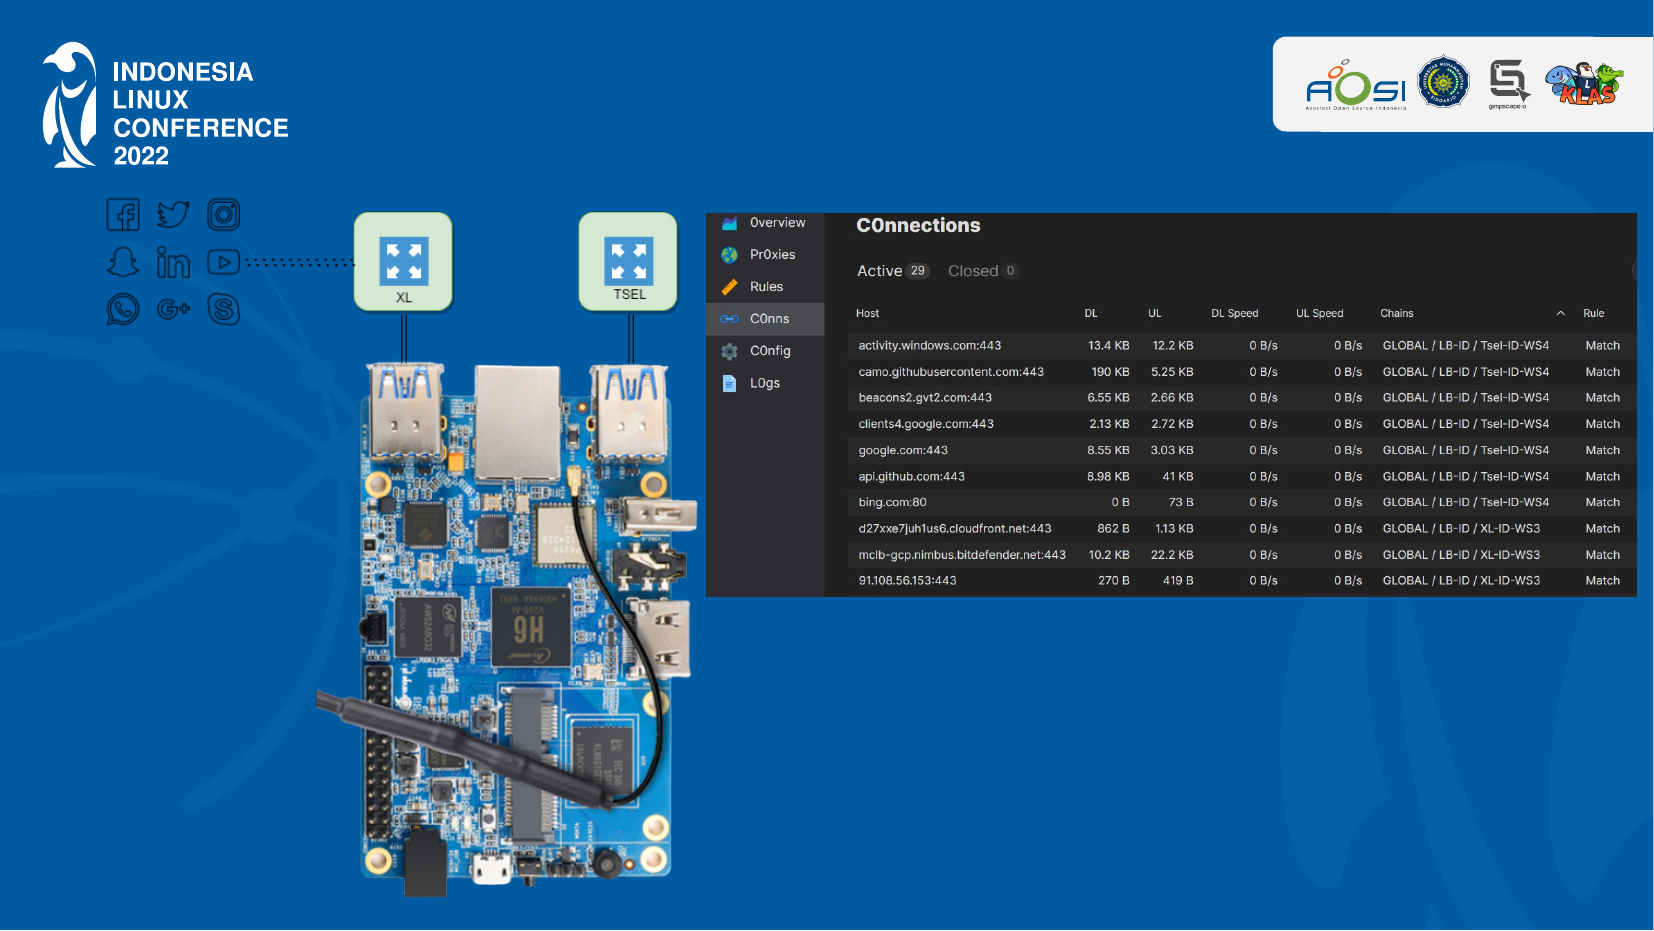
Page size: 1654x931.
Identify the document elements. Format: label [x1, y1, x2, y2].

picture [1545, 62, 1624, 105]
picture [98, 191, 1637, 908]
picture [1416, 54, 1471, 108]
